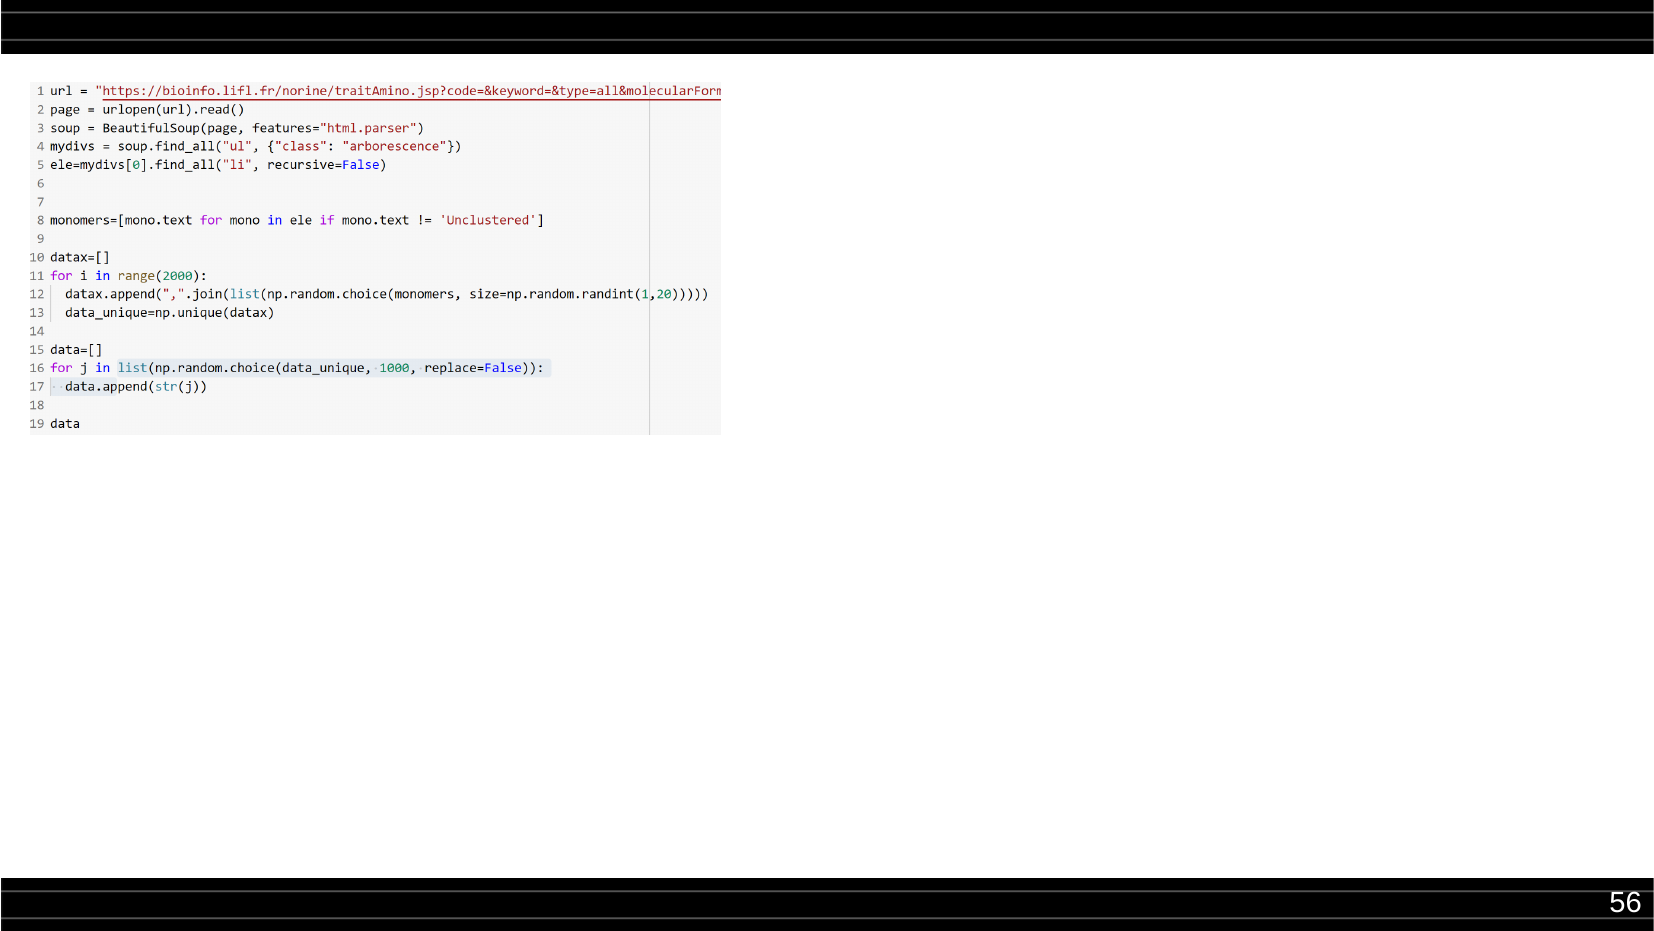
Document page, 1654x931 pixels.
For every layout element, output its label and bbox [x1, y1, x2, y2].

picture [1, 0, 1654, 54]
picture [1, 878, 1654, 931]
picture [30, 82, 721, 436]
